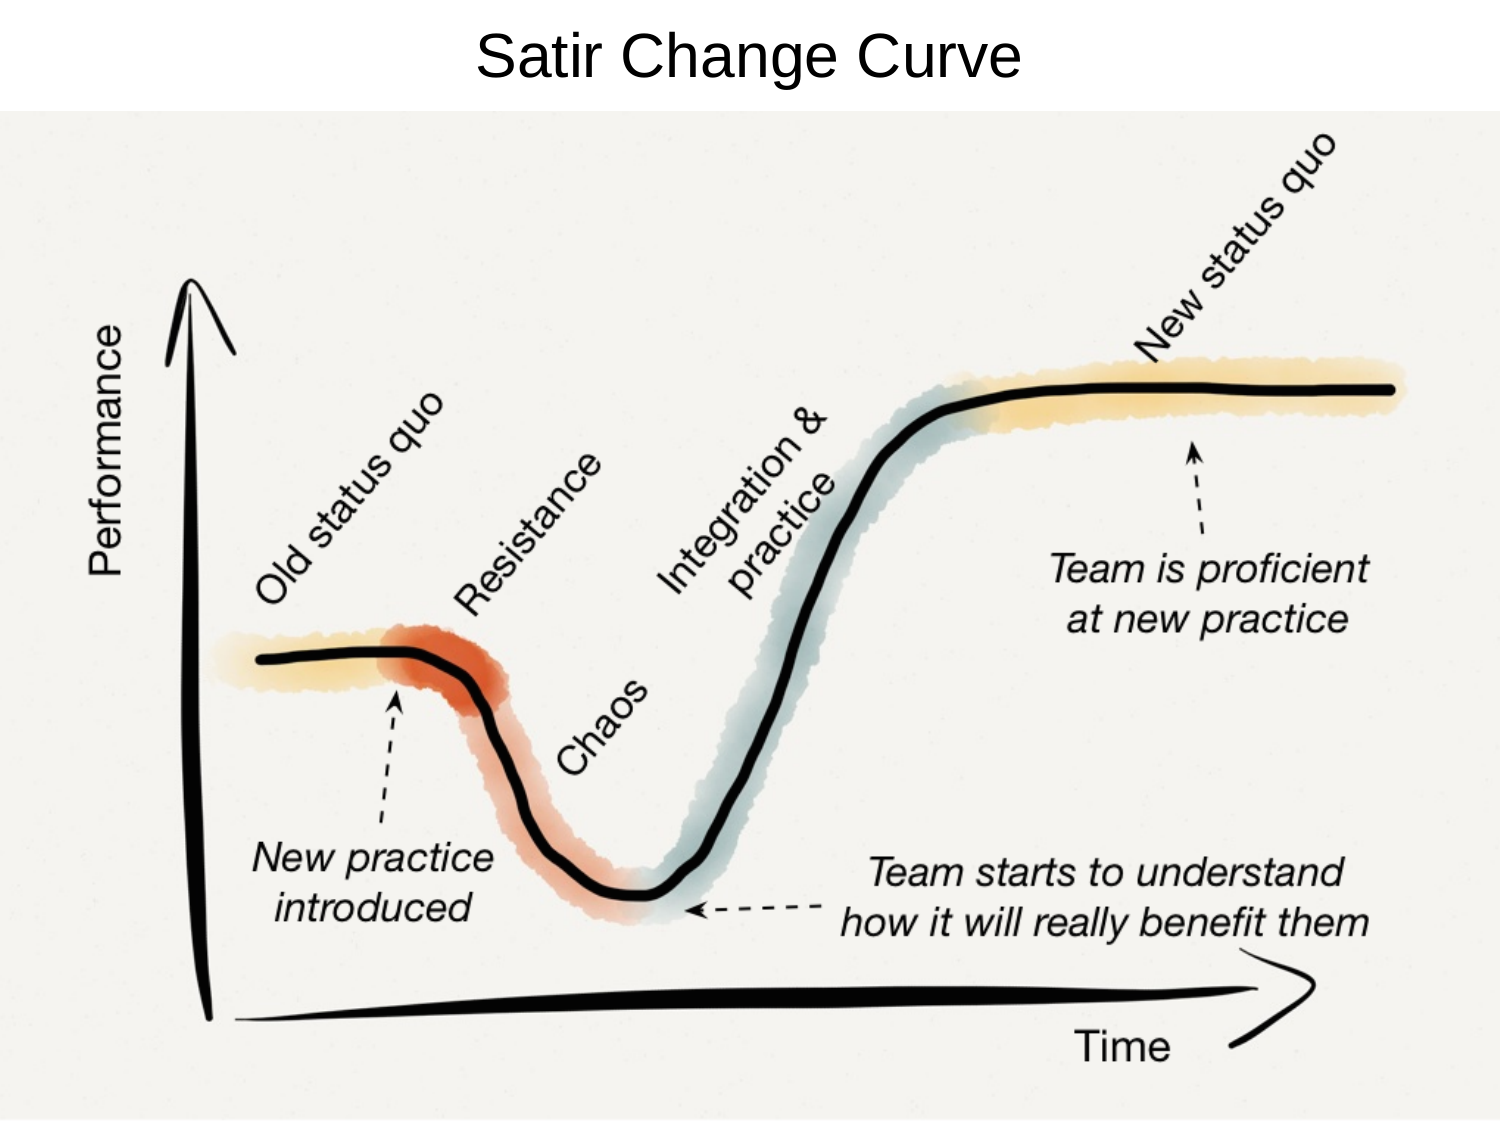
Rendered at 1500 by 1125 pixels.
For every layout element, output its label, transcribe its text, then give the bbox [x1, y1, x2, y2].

text_box Satir Change Curve [0, 0, 1500, 112]
picture [0, 112, 1500, 1122]
